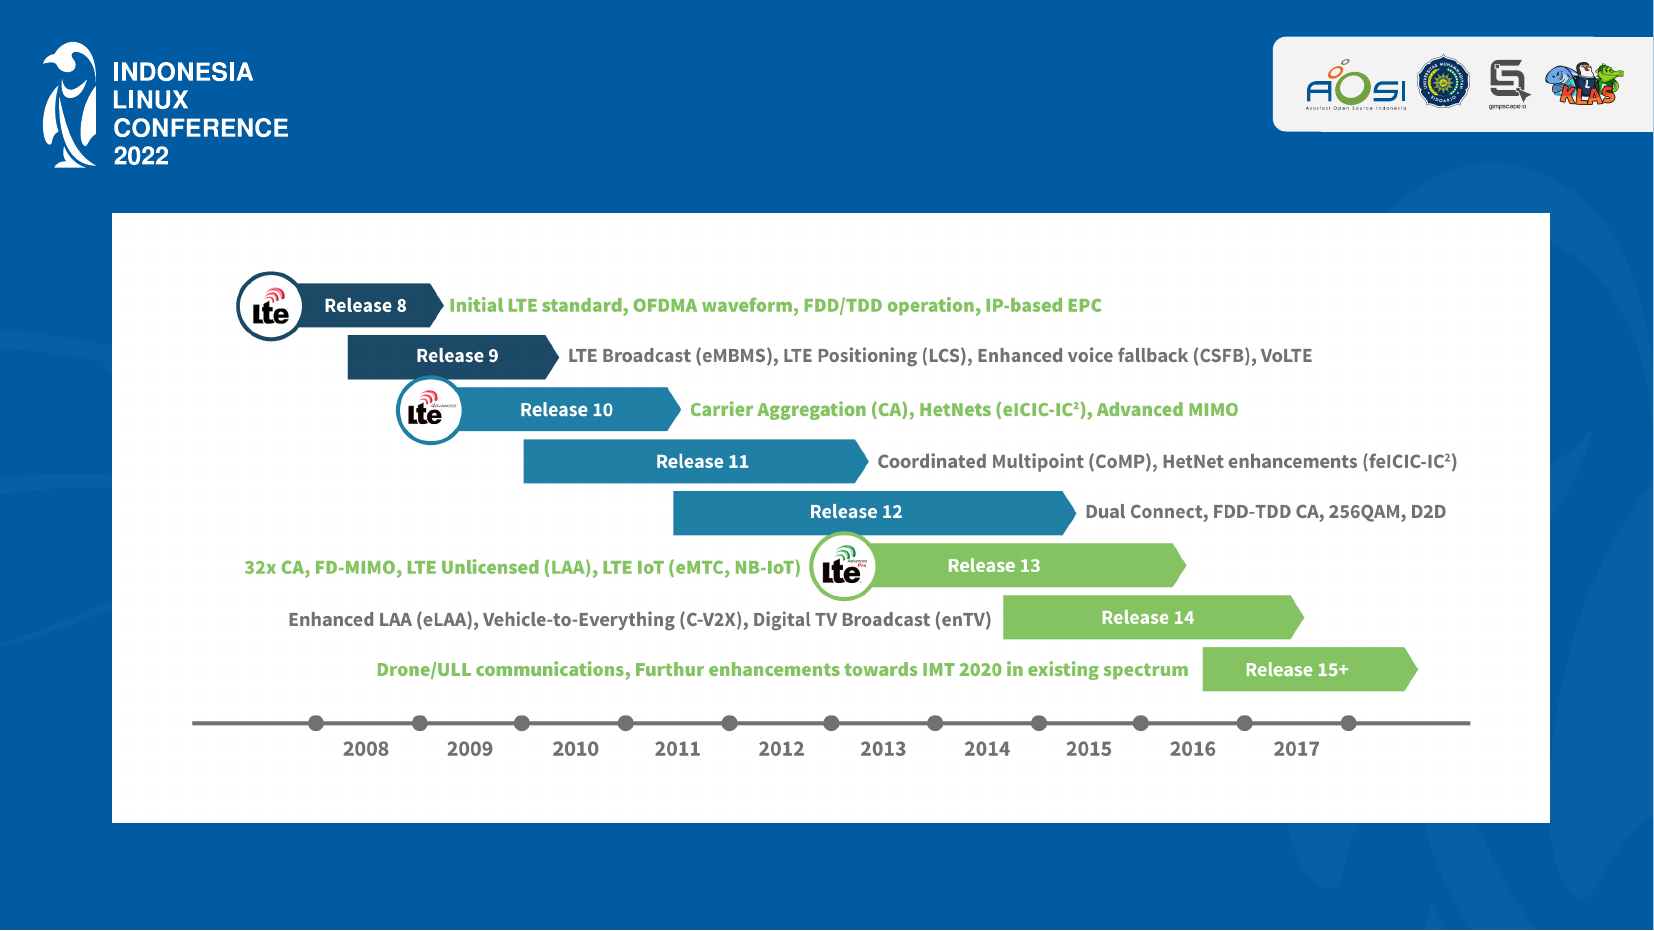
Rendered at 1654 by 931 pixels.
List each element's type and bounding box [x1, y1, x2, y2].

picture [112, 213, 1550, 823]
picture [1416, 54, 1471, 108]
picture [1545, 62, 1624, 105]
